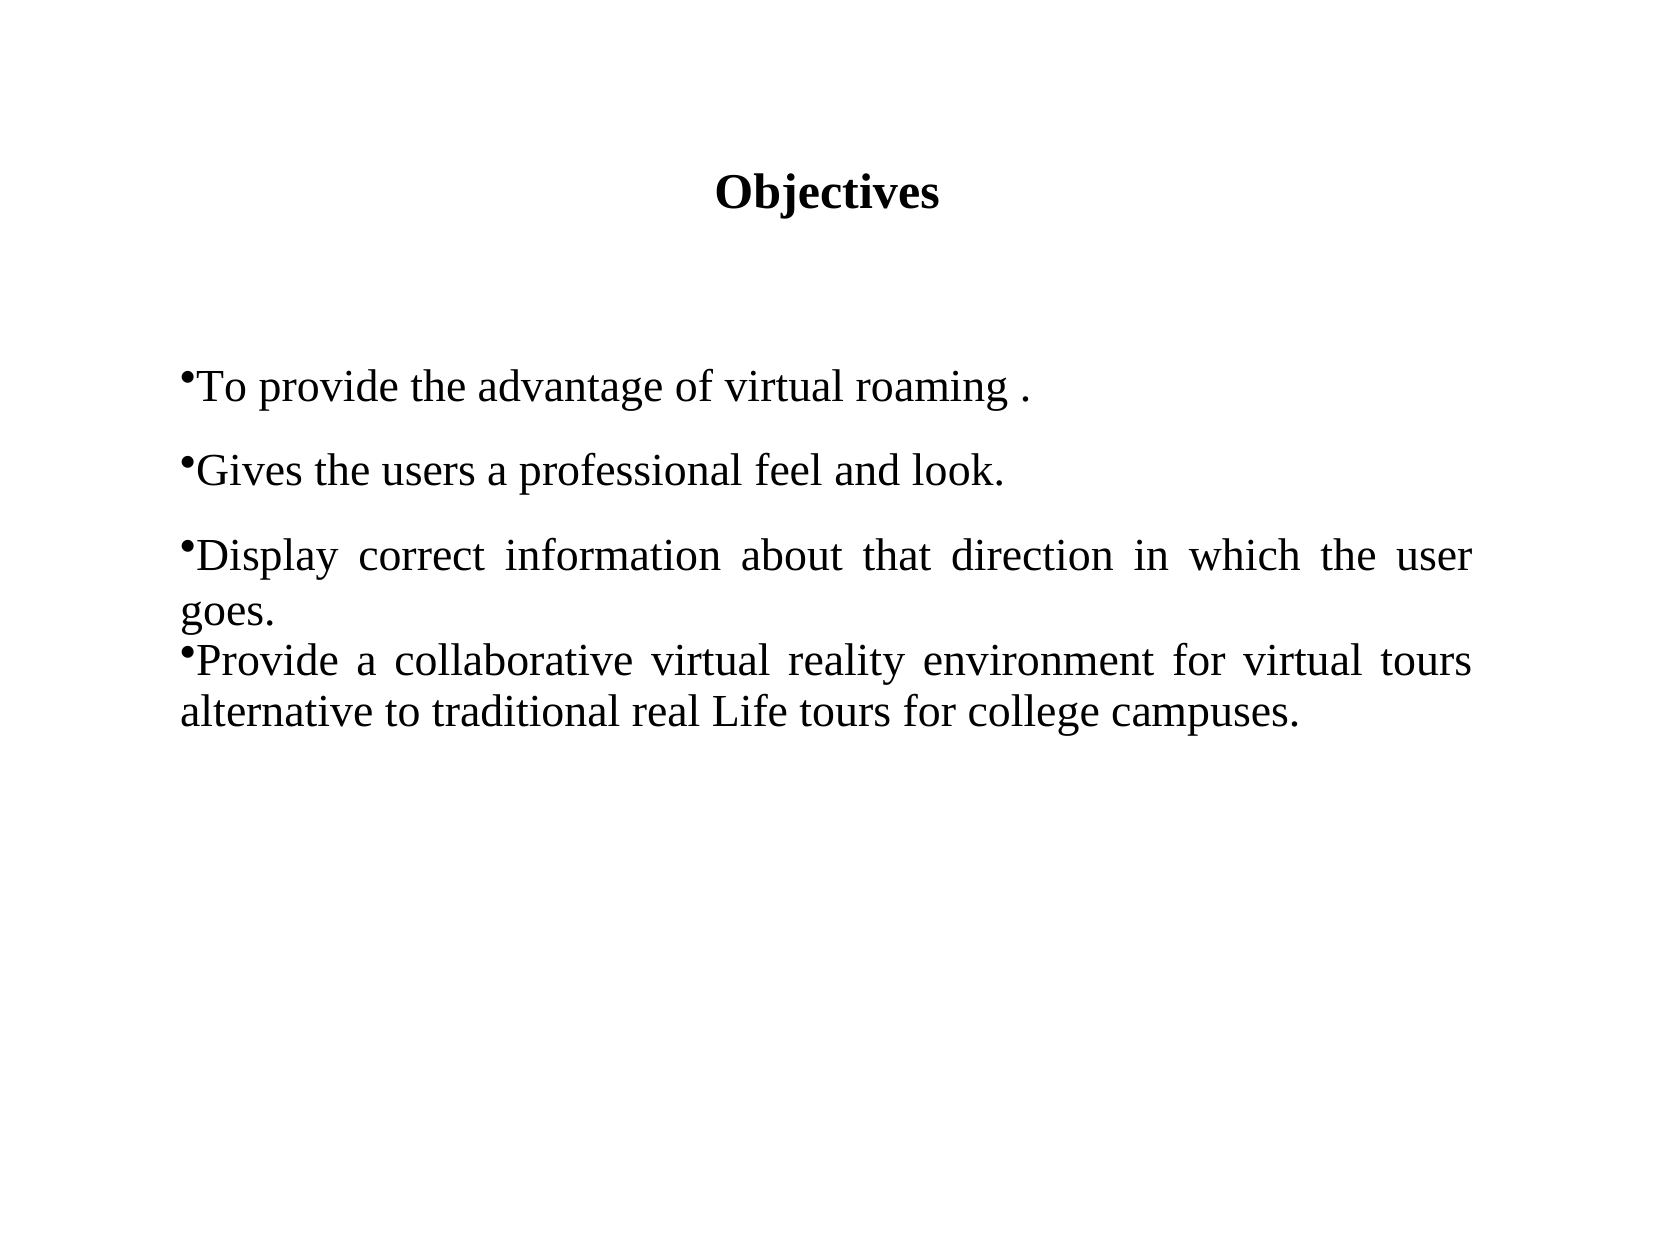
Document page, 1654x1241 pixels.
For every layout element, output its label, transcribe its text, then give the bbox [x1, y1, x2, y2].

title Objectives [83, 88, 1571, 296]
text_box To provide the advantage of virtual roaming . Gives the users a professional feel and look. Display correct information about that direction in which the user goes. Provide a collaborative virtual reality environment for virtual tours alternative to traditional real Life tours for college campuses. [165, 348, 1489, 745]
